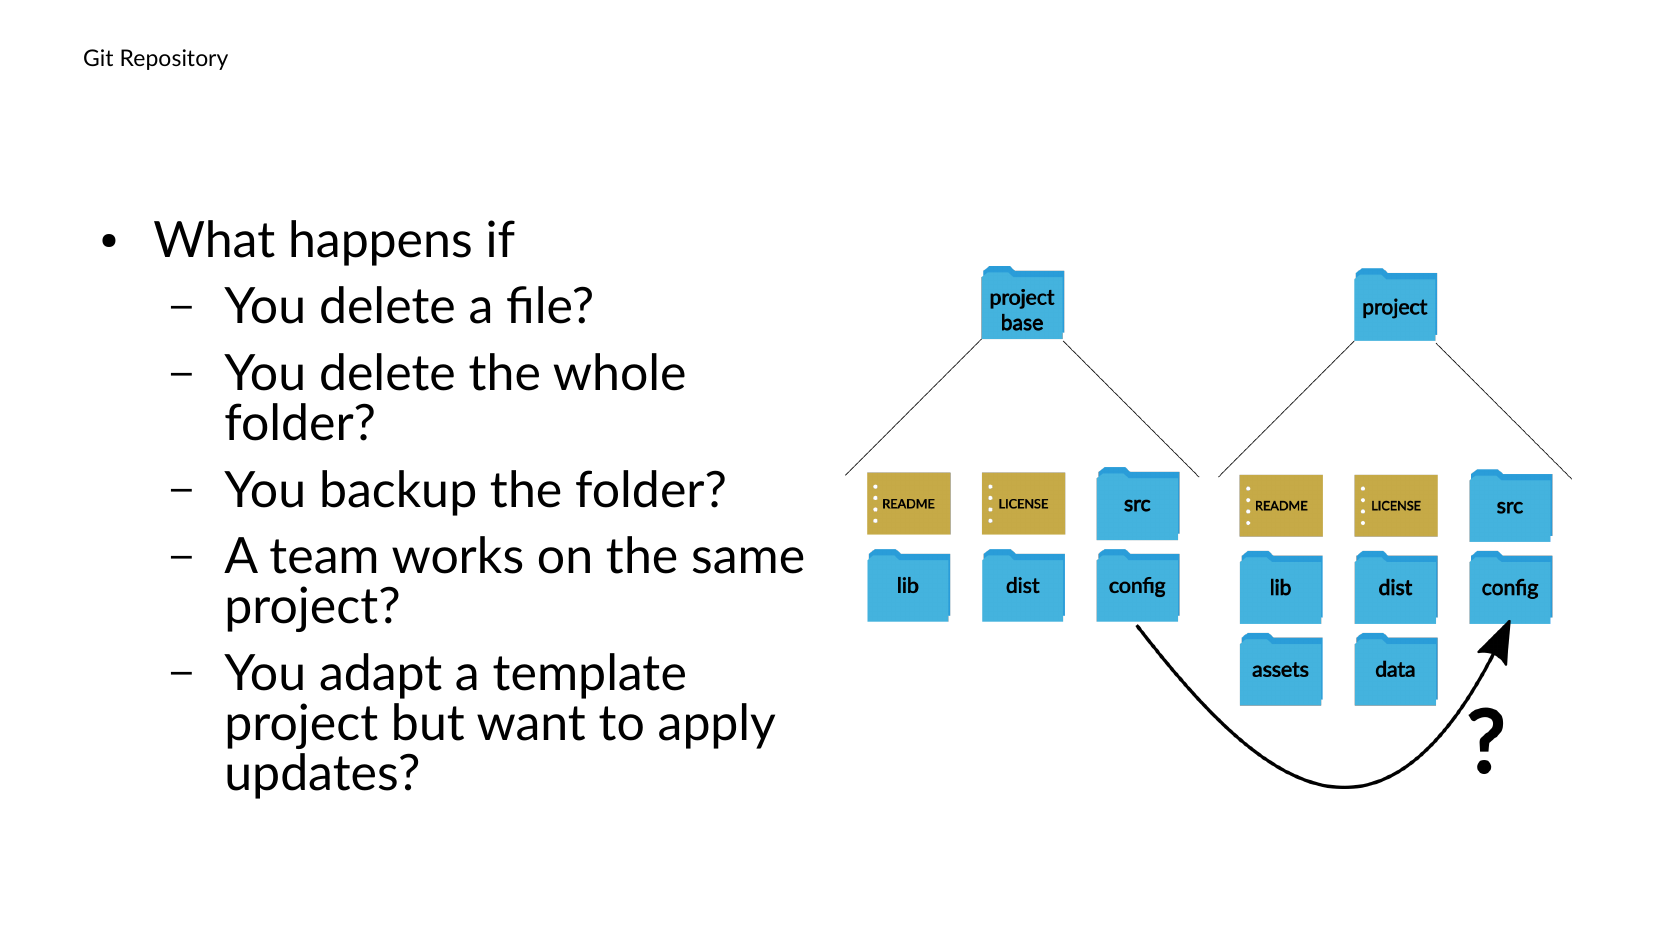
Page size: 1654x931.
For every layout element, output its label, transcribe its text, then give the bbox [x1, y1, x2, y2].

list What happens if You delete a file? You delete the whole folder? You backup the folder? A team works on the same project? You adapt a template project but want to apply updates? [82, 217, 809, 839]
title Git Repository [83, 0, 1571, 119]
picture [845, 216, 1572, 839]
